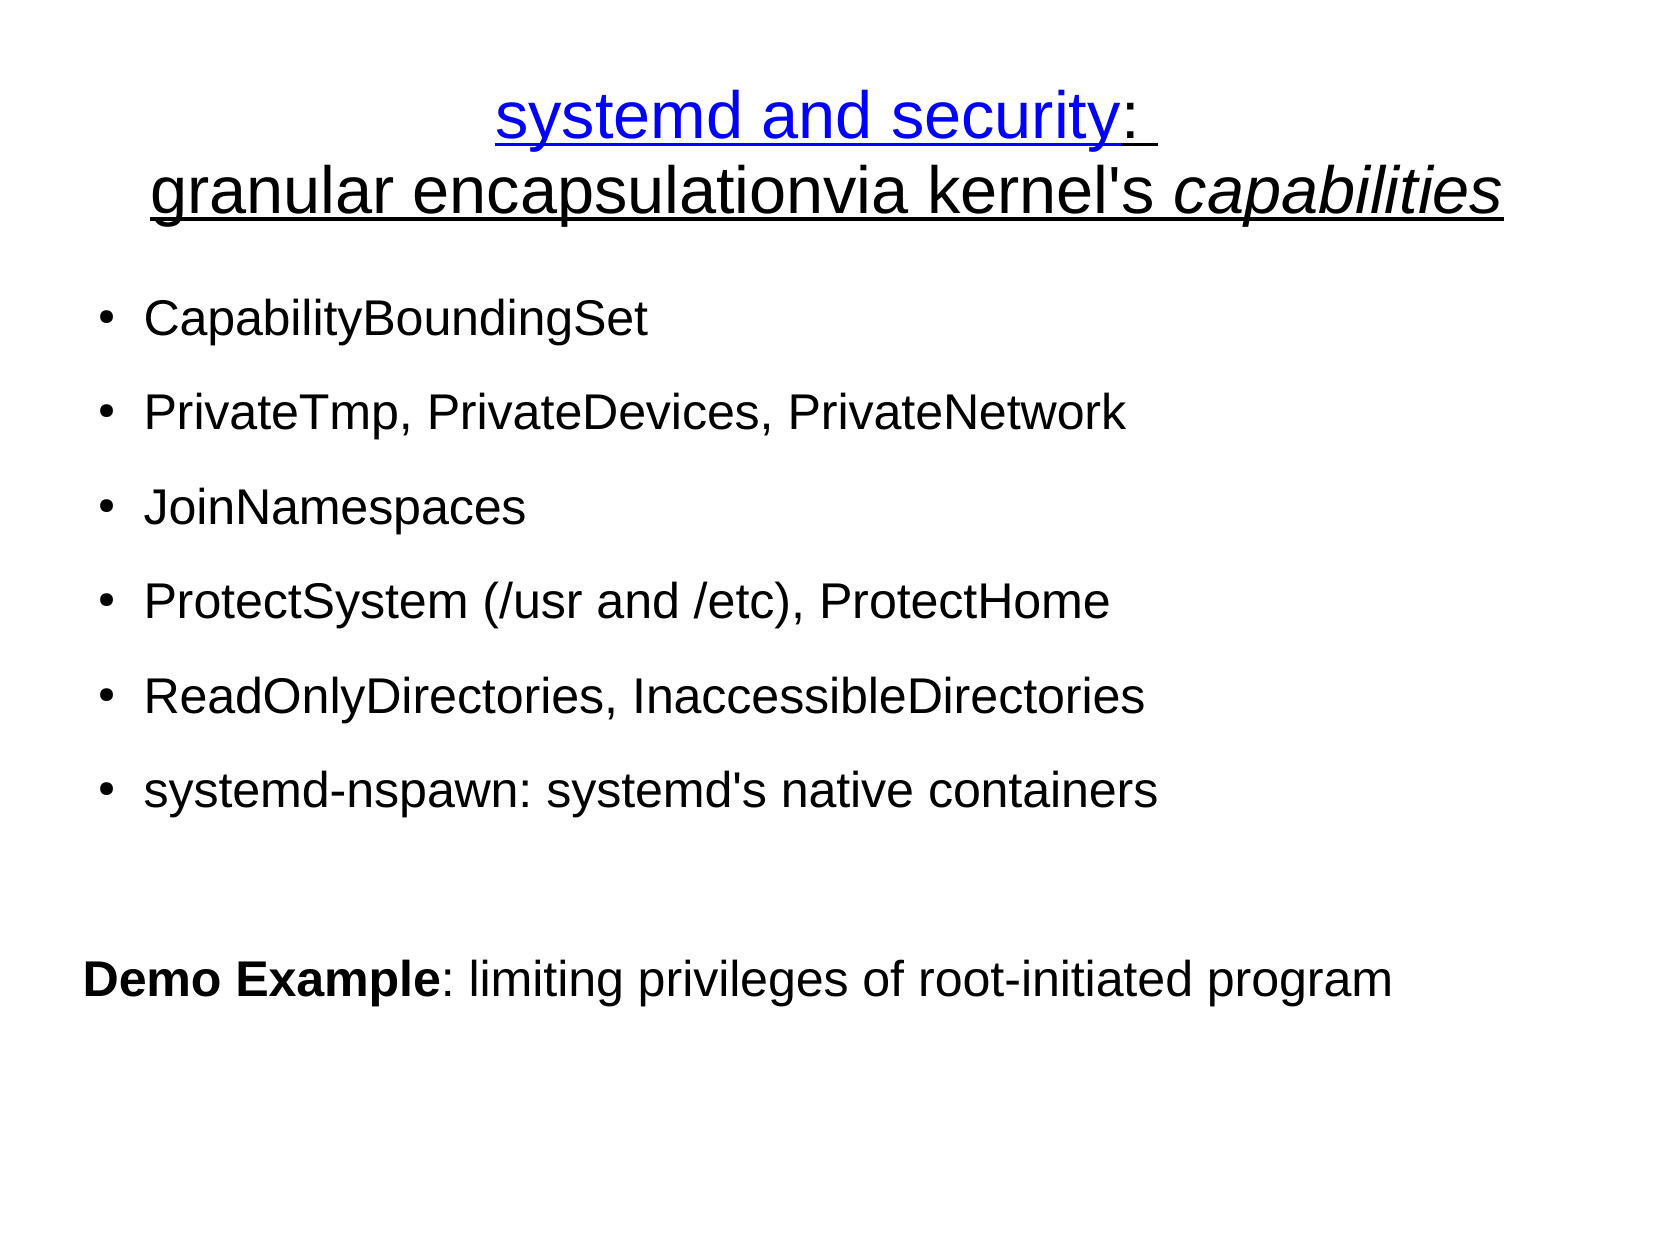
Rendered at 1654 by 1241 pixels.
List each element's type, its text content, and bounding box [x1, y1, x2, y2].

title systemd and security: granular encapsulationvia kernel's capabilities [82, 49, 1571, 257]
list CapabilityBoundingSet PrivateTmp, PrivateDevices, PrivateNetwork JoinNamespaces ProtectSystem (/usr and /etc), ProtectHome ReadOnlyDirectories, InaccessibleDirectories systemd-nspawn: systemd's native containers Demo Example: limiting privileges of root-initiated program [82, 290, 1571, 1010]
